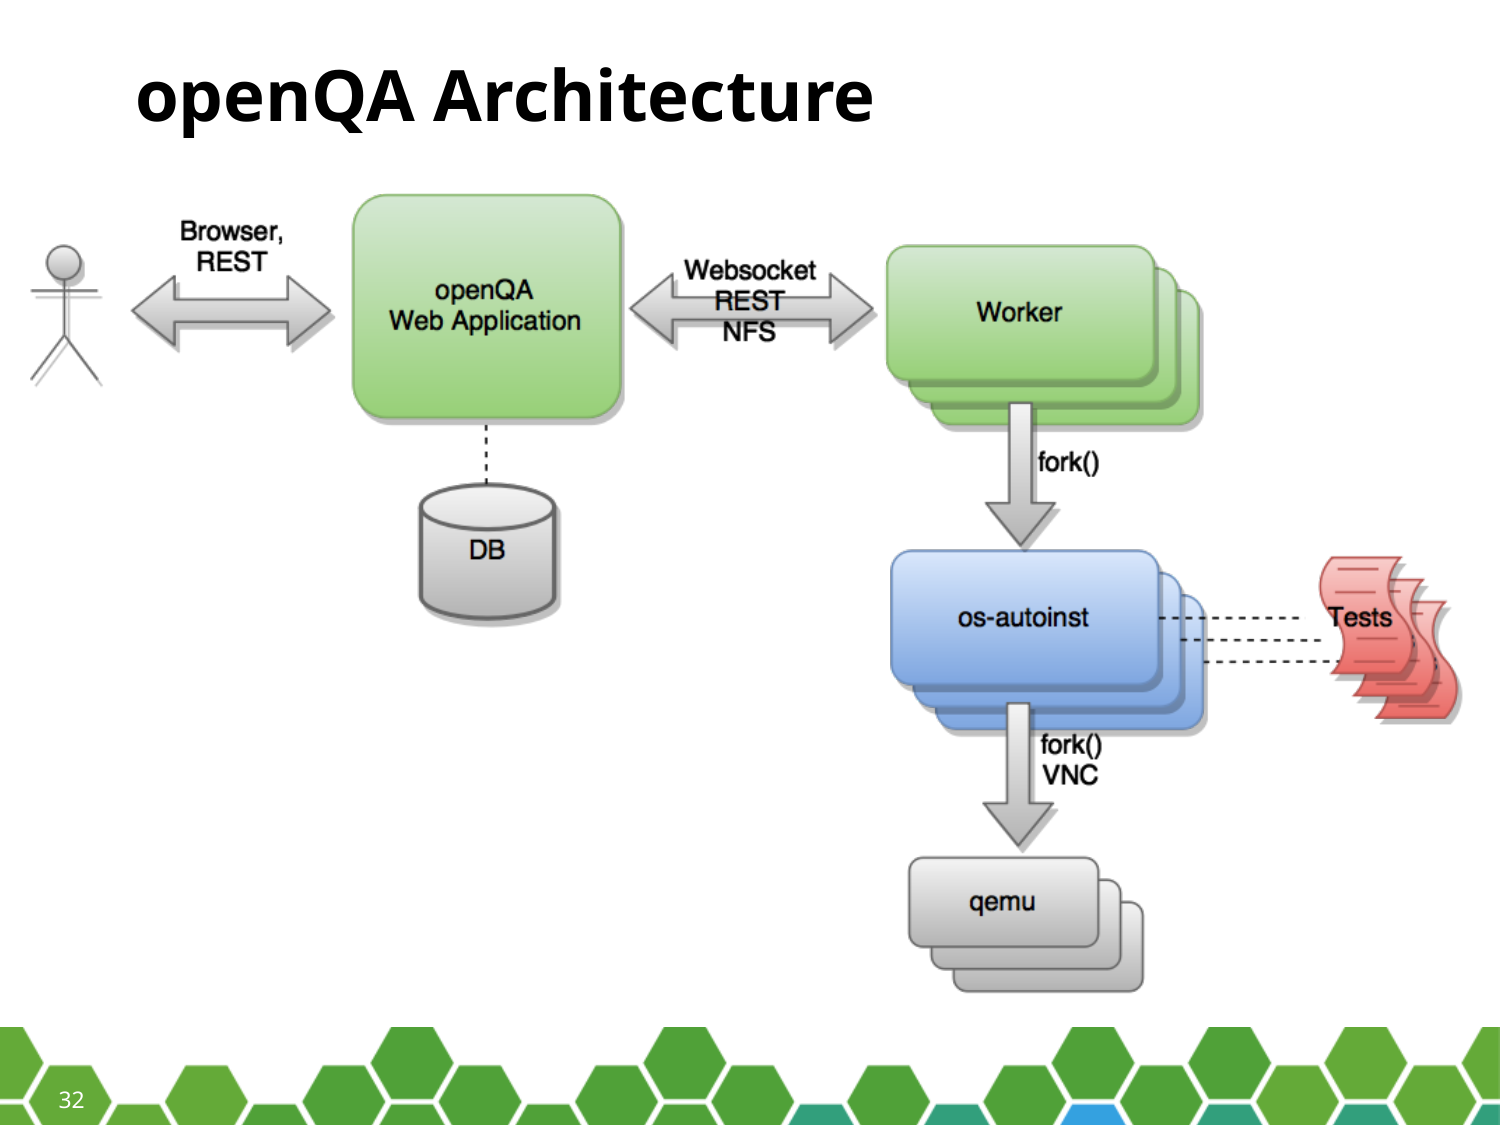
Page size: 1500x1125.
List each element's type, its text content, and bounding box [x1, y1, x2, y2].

picture [0, 1027, 1500, 1125]
title openQA Architecture [135, 12, 1372, 175]
picture [29, 193, 1471, 996]
